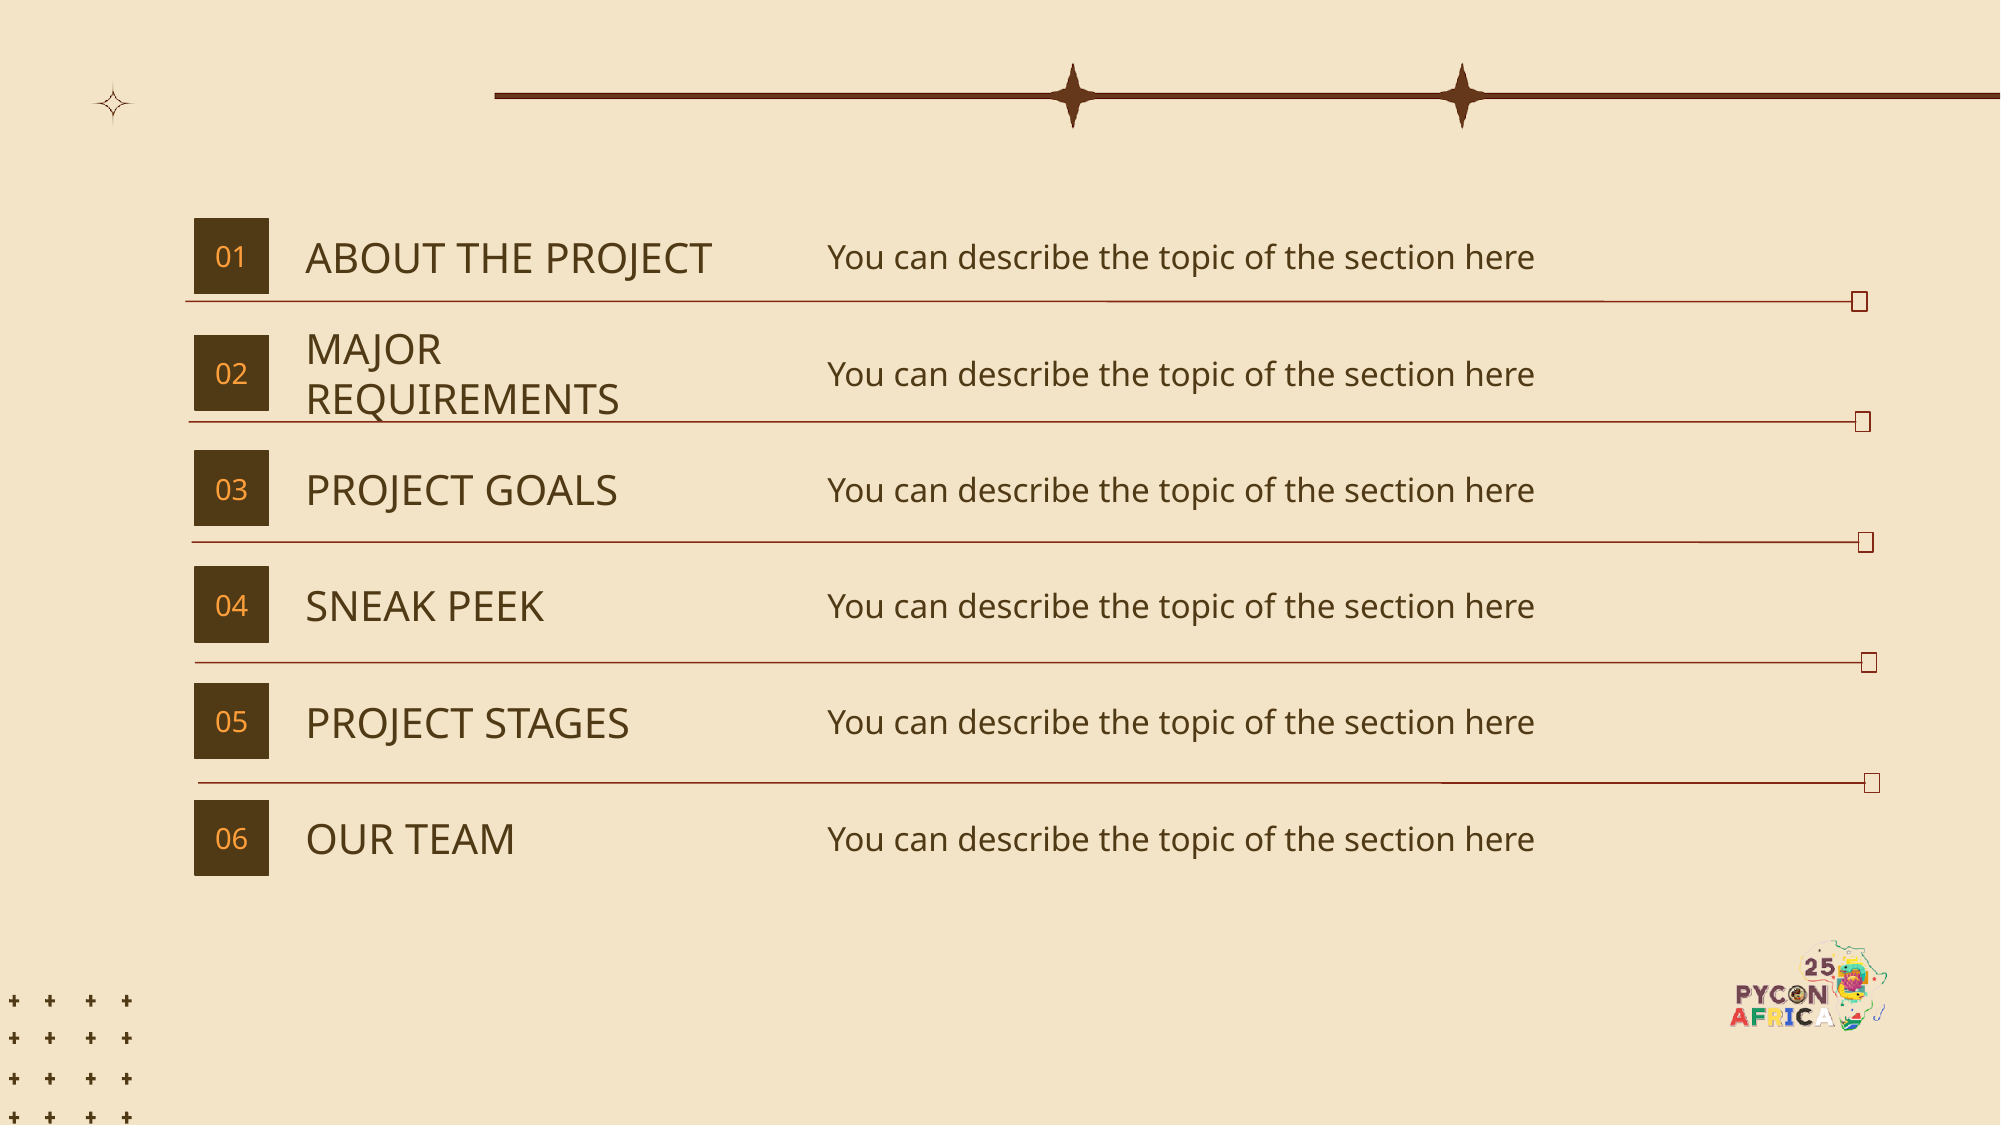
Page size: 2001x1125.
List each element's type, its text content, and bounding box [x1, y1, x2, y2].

text_box 04 [194, 567, 269, 642]
text_box You can describe the topic of the section here [812, 808, 1861, 867]
text_box 05 [194, 683, 269, 759]
text_box 06 [194, 800, 269, 875]
text_box You can describe the topic of the section here [812, 343, 1861, 402]
text_box 01 [194, 219, 269, 294]
text_box You can describe the topic of the section here [812, 575, 1861, 635]
text_box 02 [194, 335, 269, 410]
text_box You can describe the topic of the section here [812, 692, 1861, 751]
text_box SNEAK PEEK [290, 575, 771, 635]
text_box MAJOR REQUIREMENTS [290, 343, 771, 402]
text_box You can describe the topic of the section here [812, 227, 1861, 286]
text_box You can describe the topic of the section here [812, 459, 1861, 519]
text_box OUR TEAM [290, 808, 771, 868]
text_box 03 [194, 452, 269, 526]
text_box ABOUT THE PROJECT [290, 226, 771, 286]
text_box PROJECT GOALS [290, 459, 771, 519]
text_box PROJECT STAGES [290, 692, 771, 751]
picture [0, 0, 2001, 1125]
